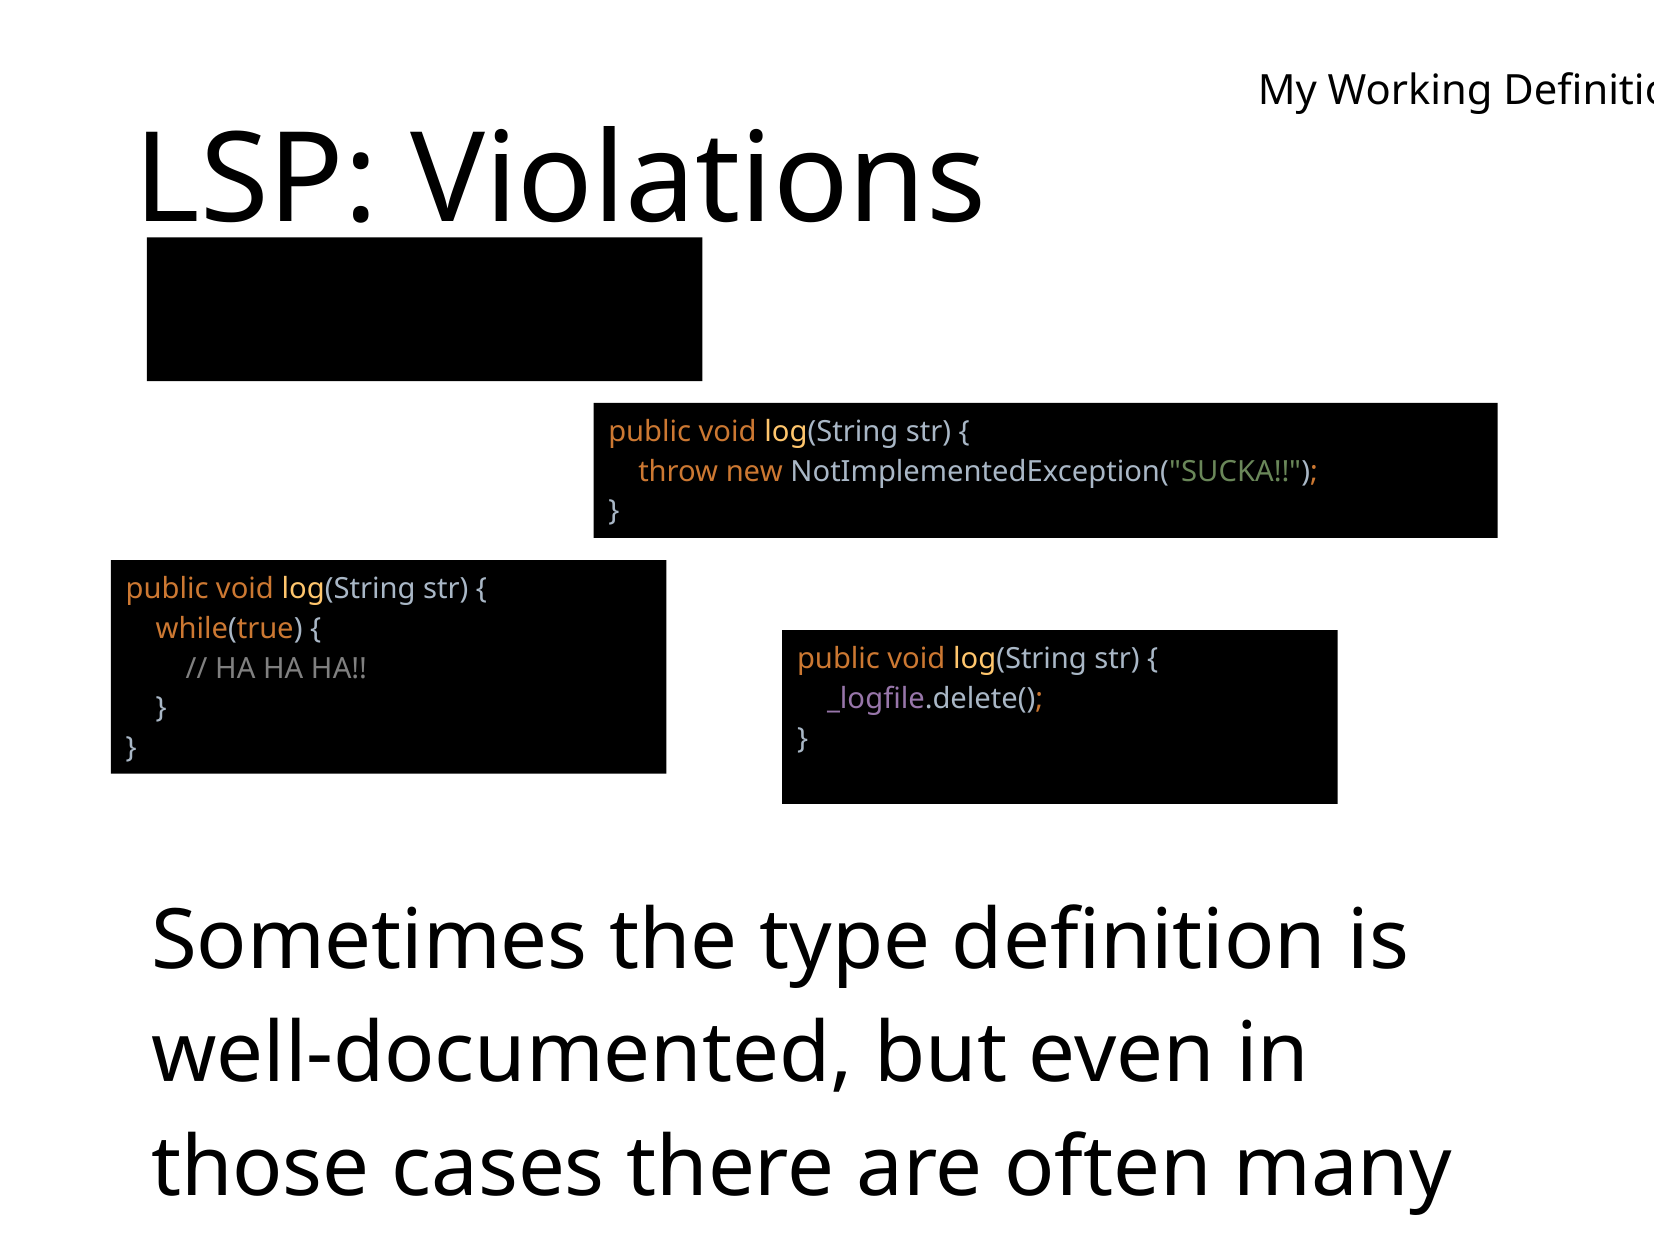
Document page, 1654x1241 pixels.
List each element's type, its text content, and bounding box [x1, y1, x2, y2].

text_box Sometimes the type definition is well-documented, but even in those cases there are often many implicit expectations. [136, 871, 1471, 1127]
text_box public void log(String str) { _logfile.delete(); } [782, 630, 1338, 782]
text_box [146, 237, 703, 382]
text_box LSP: Violations [120, 80, 1378, 211]
text_box My Working Definition [1243, 51, 1593, 106]
text_box public void log(String str) { while(true) { // HA HA HA!! } } [110, 560, 667, 746]
text_box public void log(String str) { throw new NotImplementedException("SUCKA!!"); } [593, 402, 1498, 538]
